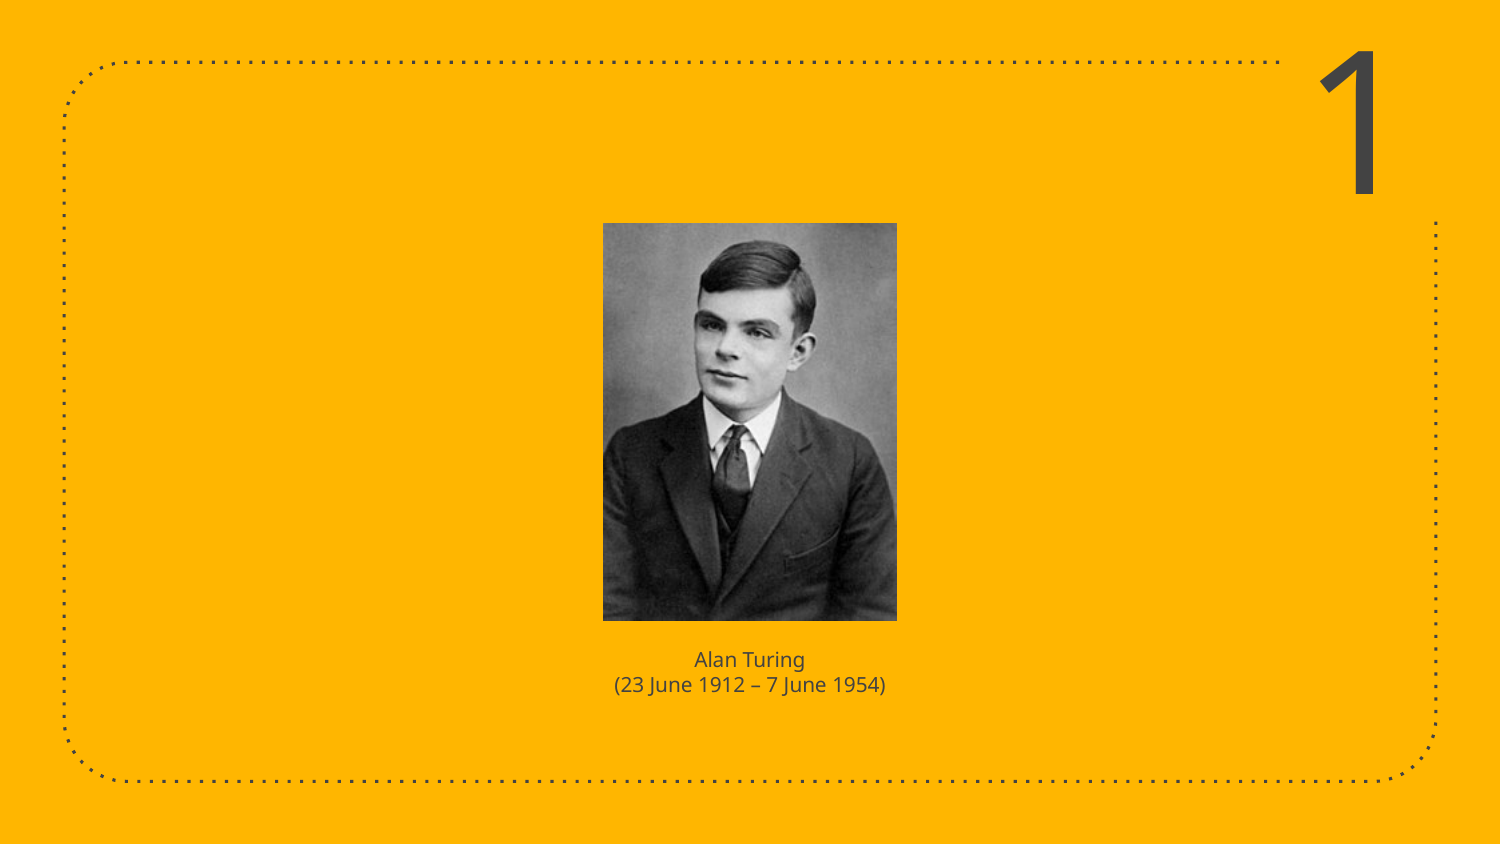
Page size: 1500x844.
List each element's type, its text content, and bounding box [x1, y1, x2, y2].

text_box 1 [1281, 0, 1439, 229]
picture [603, 223, 897, 621]
title Alan Turing (23 June 1912 – 7 June 1954) [571, 638, 929, 712]
